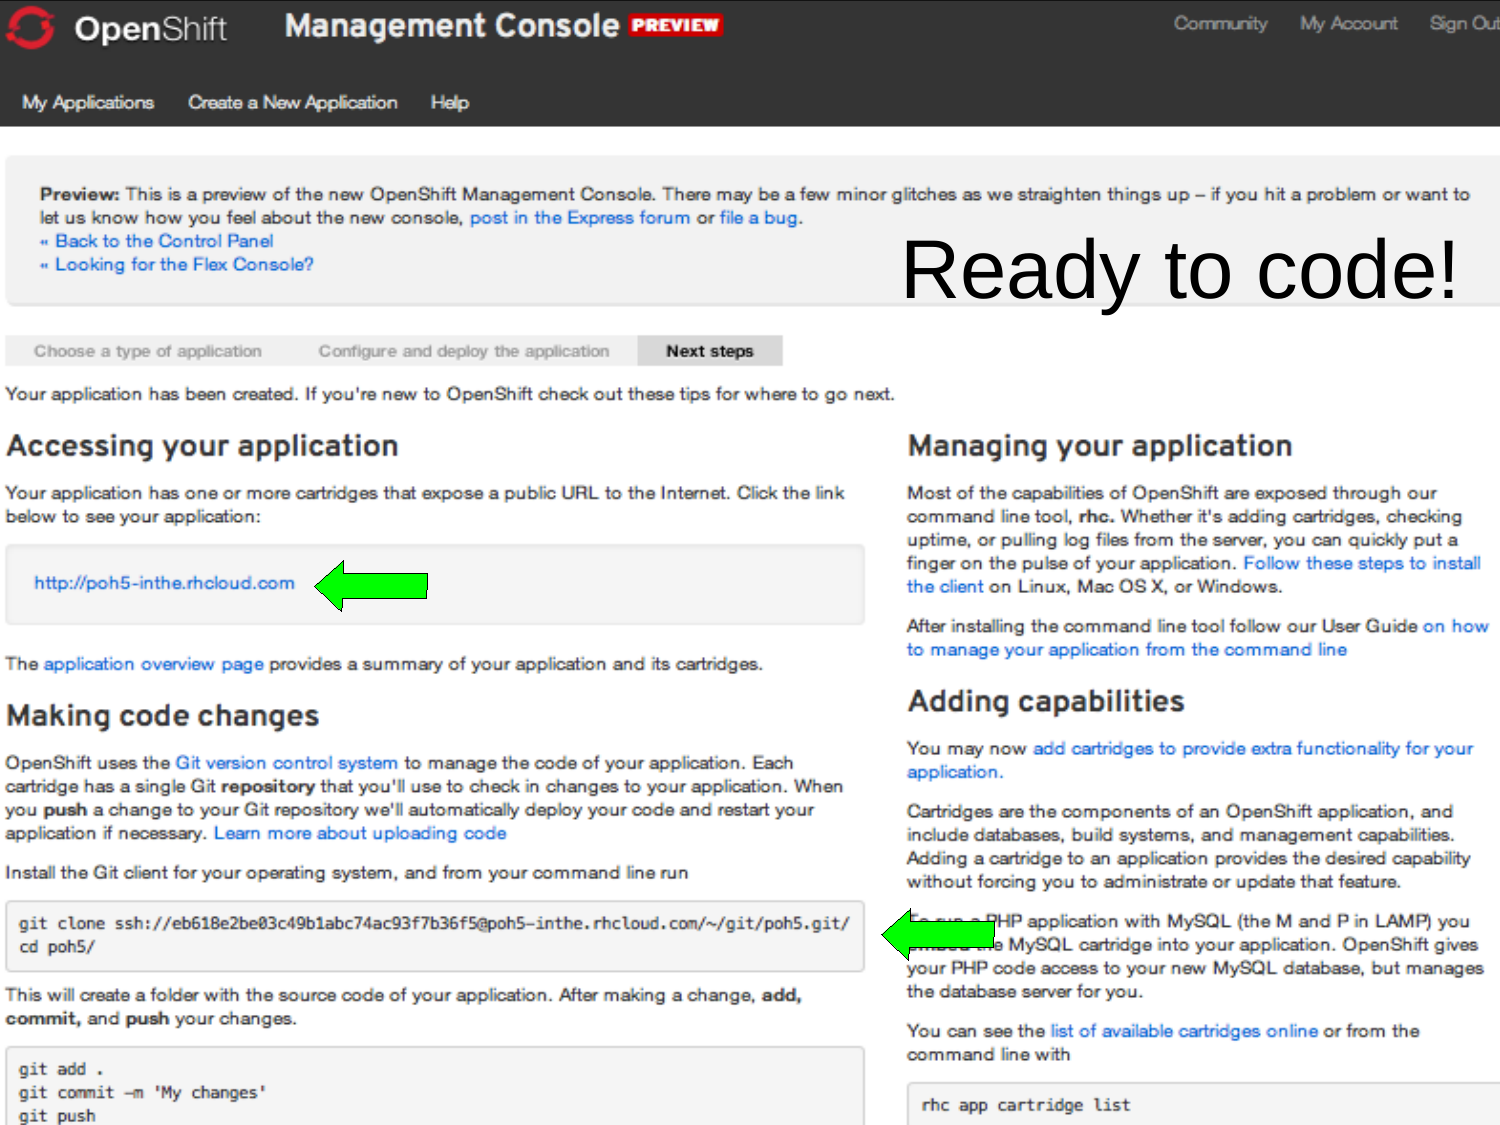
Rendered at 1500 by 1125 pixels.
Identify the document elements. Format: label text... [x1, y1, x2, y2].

text_box [314, 560, 428, 612]
title Ready to code! [886, 147, 1500, 383]
text_box [881, 908, 995, 961]
picture [0, 0, 1500, 1125]
